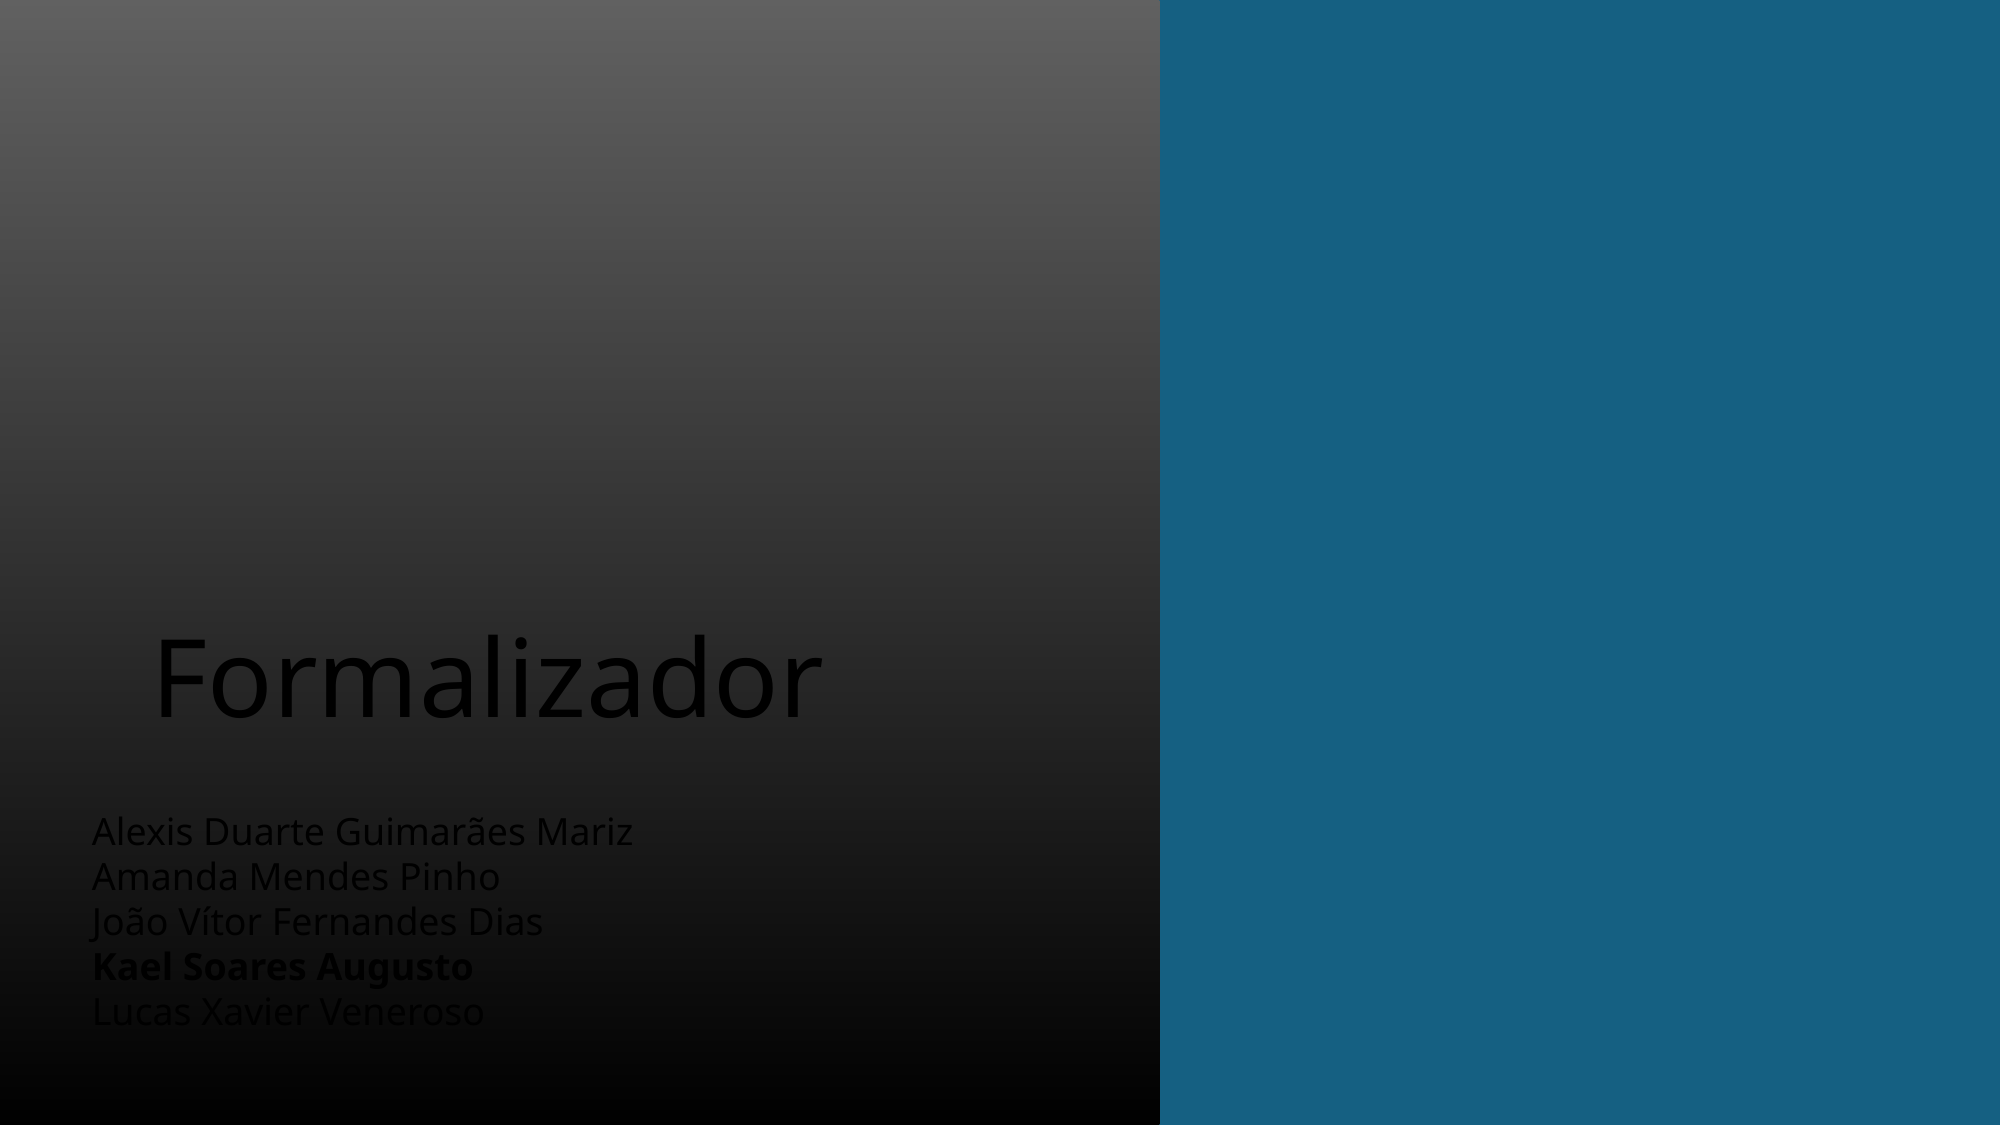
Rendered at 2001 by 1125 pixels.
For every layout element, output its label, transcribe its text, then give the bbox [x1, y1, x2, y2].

text_box [0, 0, 2000, 1125]
text_box Alexis Duarte Guimarães Mariz Amanda Mendes Pinho João Vítor Fernandes Dias Kael Soares Augusto Lucas Xavier Veneroso [76, 800, 895, 1043]
title Formalizador [76, 593, 729, 734]
